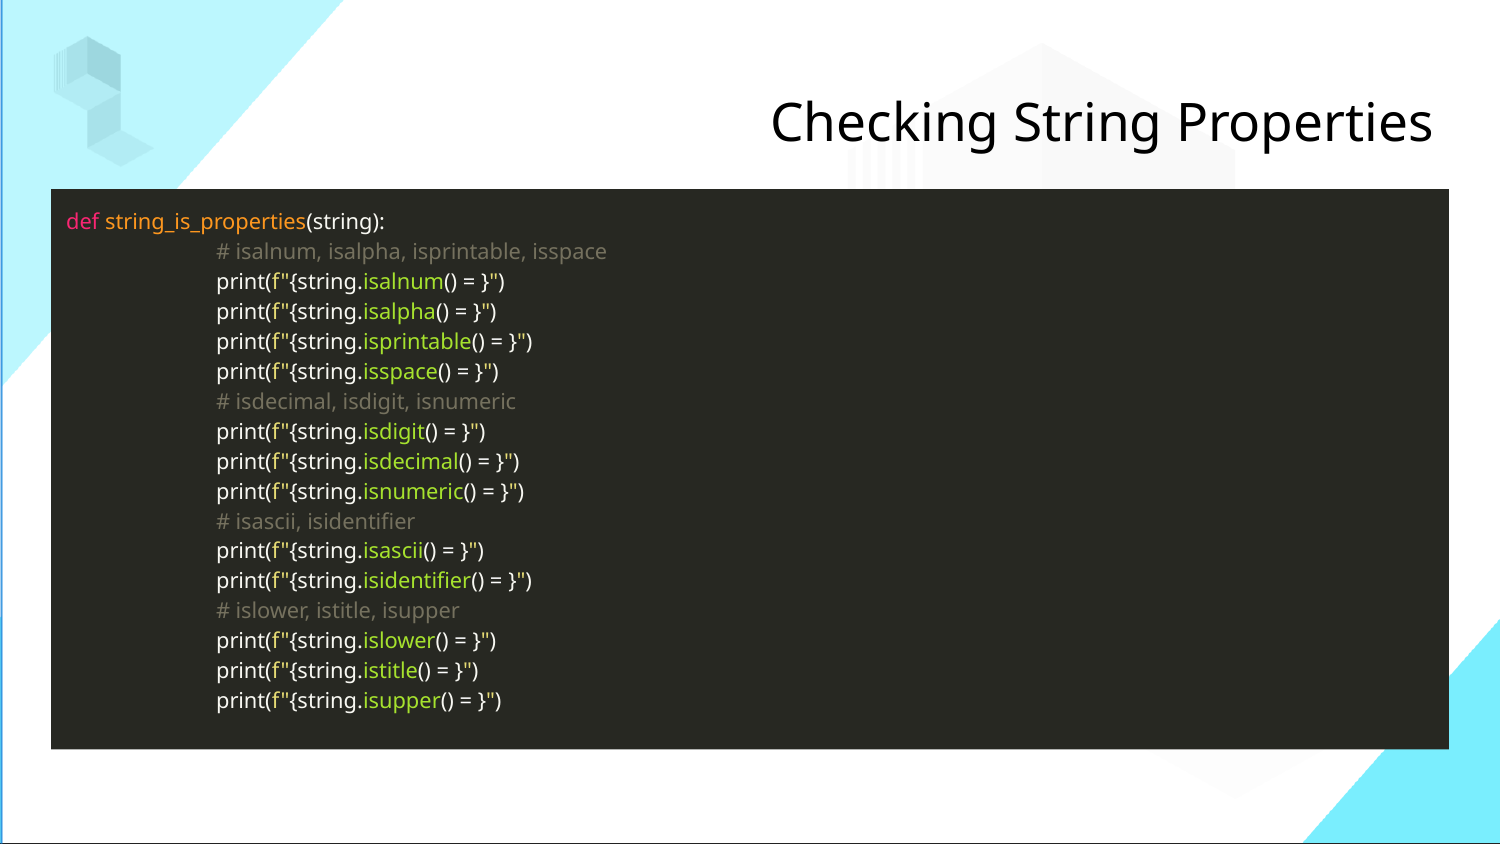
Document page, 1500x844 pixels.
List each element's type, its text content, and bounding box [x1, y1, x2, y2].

list def string_is_properties(string): # isalnum, isalpha, isprintable, isspace print(f"{string.isalnum() = }") print(f"{string.isalpha() = }") print(f"{string.isprintable() = }") print(f"{string.isspace() = }") # isdecimal, isdigit, isnumeric print(f"{string.isdigit() = }") print(f"{string.isdecimal() = }") print(f"{string.isnumeric() = }") # isascii, isidentifier print(f"{string.isascii() = }") print(f"{string.isidentifier() = }") # islower, istitle, isupper print(f"{string.islower() = }") print(f"{string.istitle() = }") print(f"{string.isupper() = }") [51, 189, 1449, 750]
title Checking String Properties [51, 72, 1449, 167]
picture [0, 0, 1500, 844]
